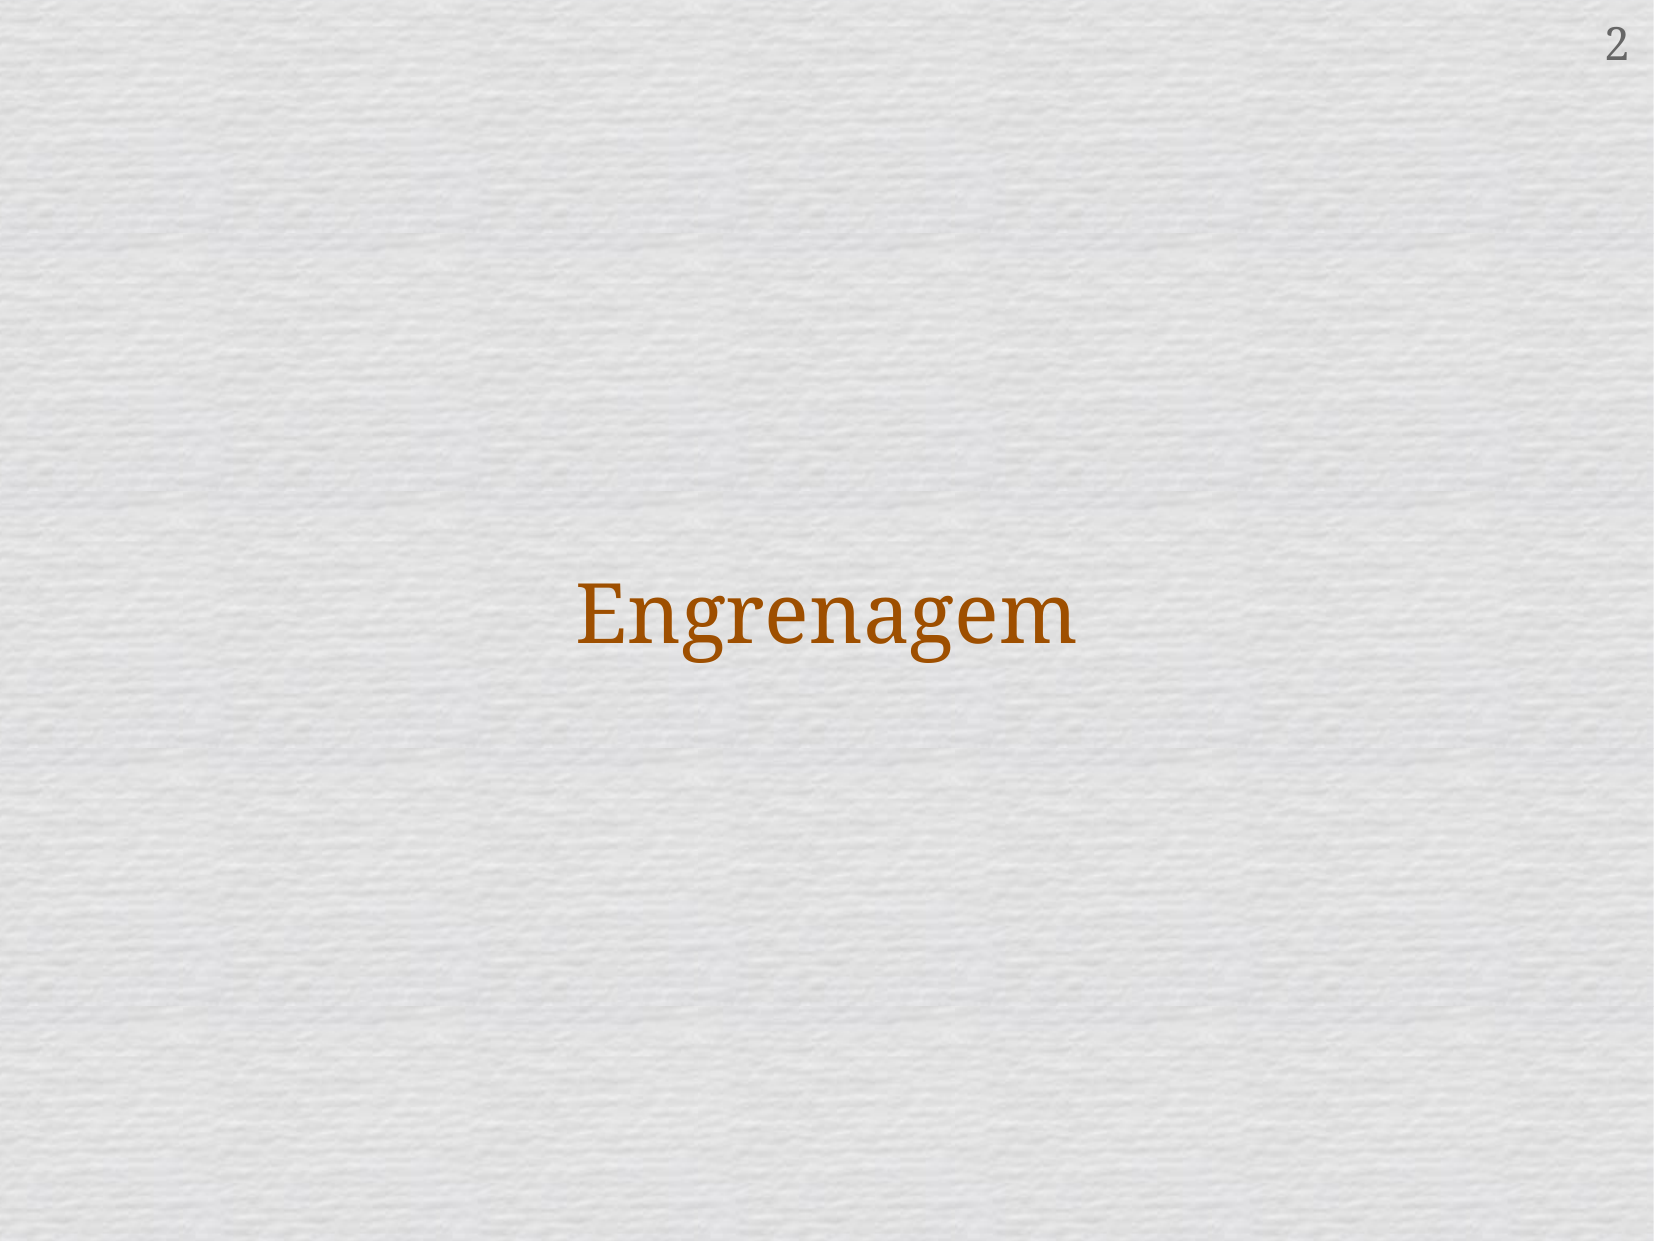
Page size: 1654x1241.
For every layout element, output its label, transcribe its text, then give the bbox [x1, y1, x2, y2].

title Engrenagem [59, 29, 1595, 1196]
picture [0, 0, 1654, 1241]
